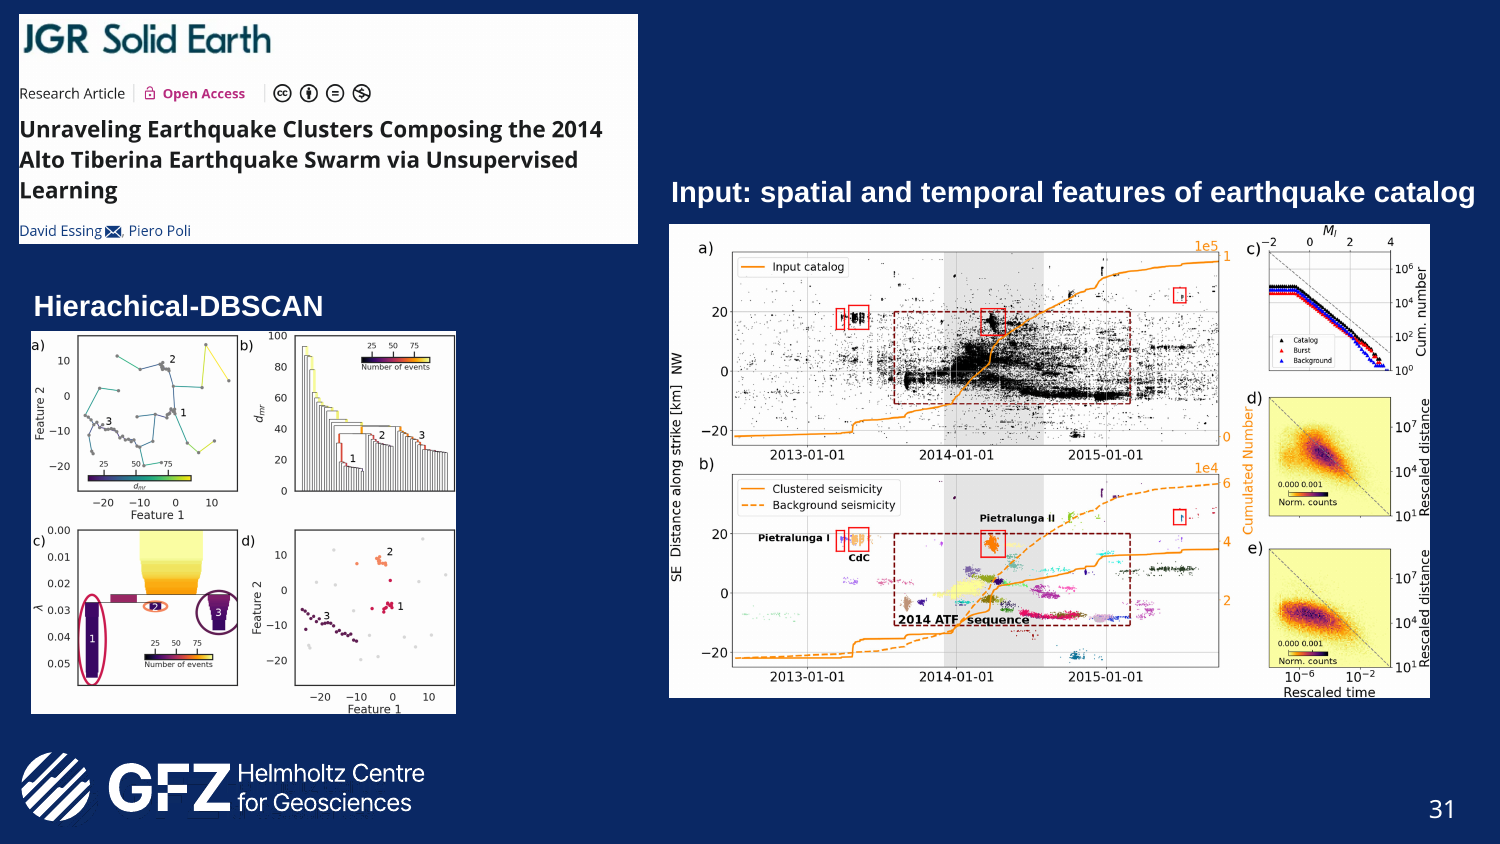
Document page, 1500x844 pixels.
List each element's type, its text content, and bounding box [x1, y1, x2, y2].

picture [39, 767, 48, 776]
picture [669, 249, 1430, 698]
picture [39, 767, 65, 788]
picture [377, 800, 385, 809]
text_box Input: spatial and temporal features of earthquake catalog [656, 168, 1500, 249]
picture [39, 767, 83, 805]
text_box Hierachical-DBSCAN [18, 282, 901, 364]
picture [19, 14, 638, 244]
picture [39, 767, 385, 827]
picture [31, 364, 456, 714]
